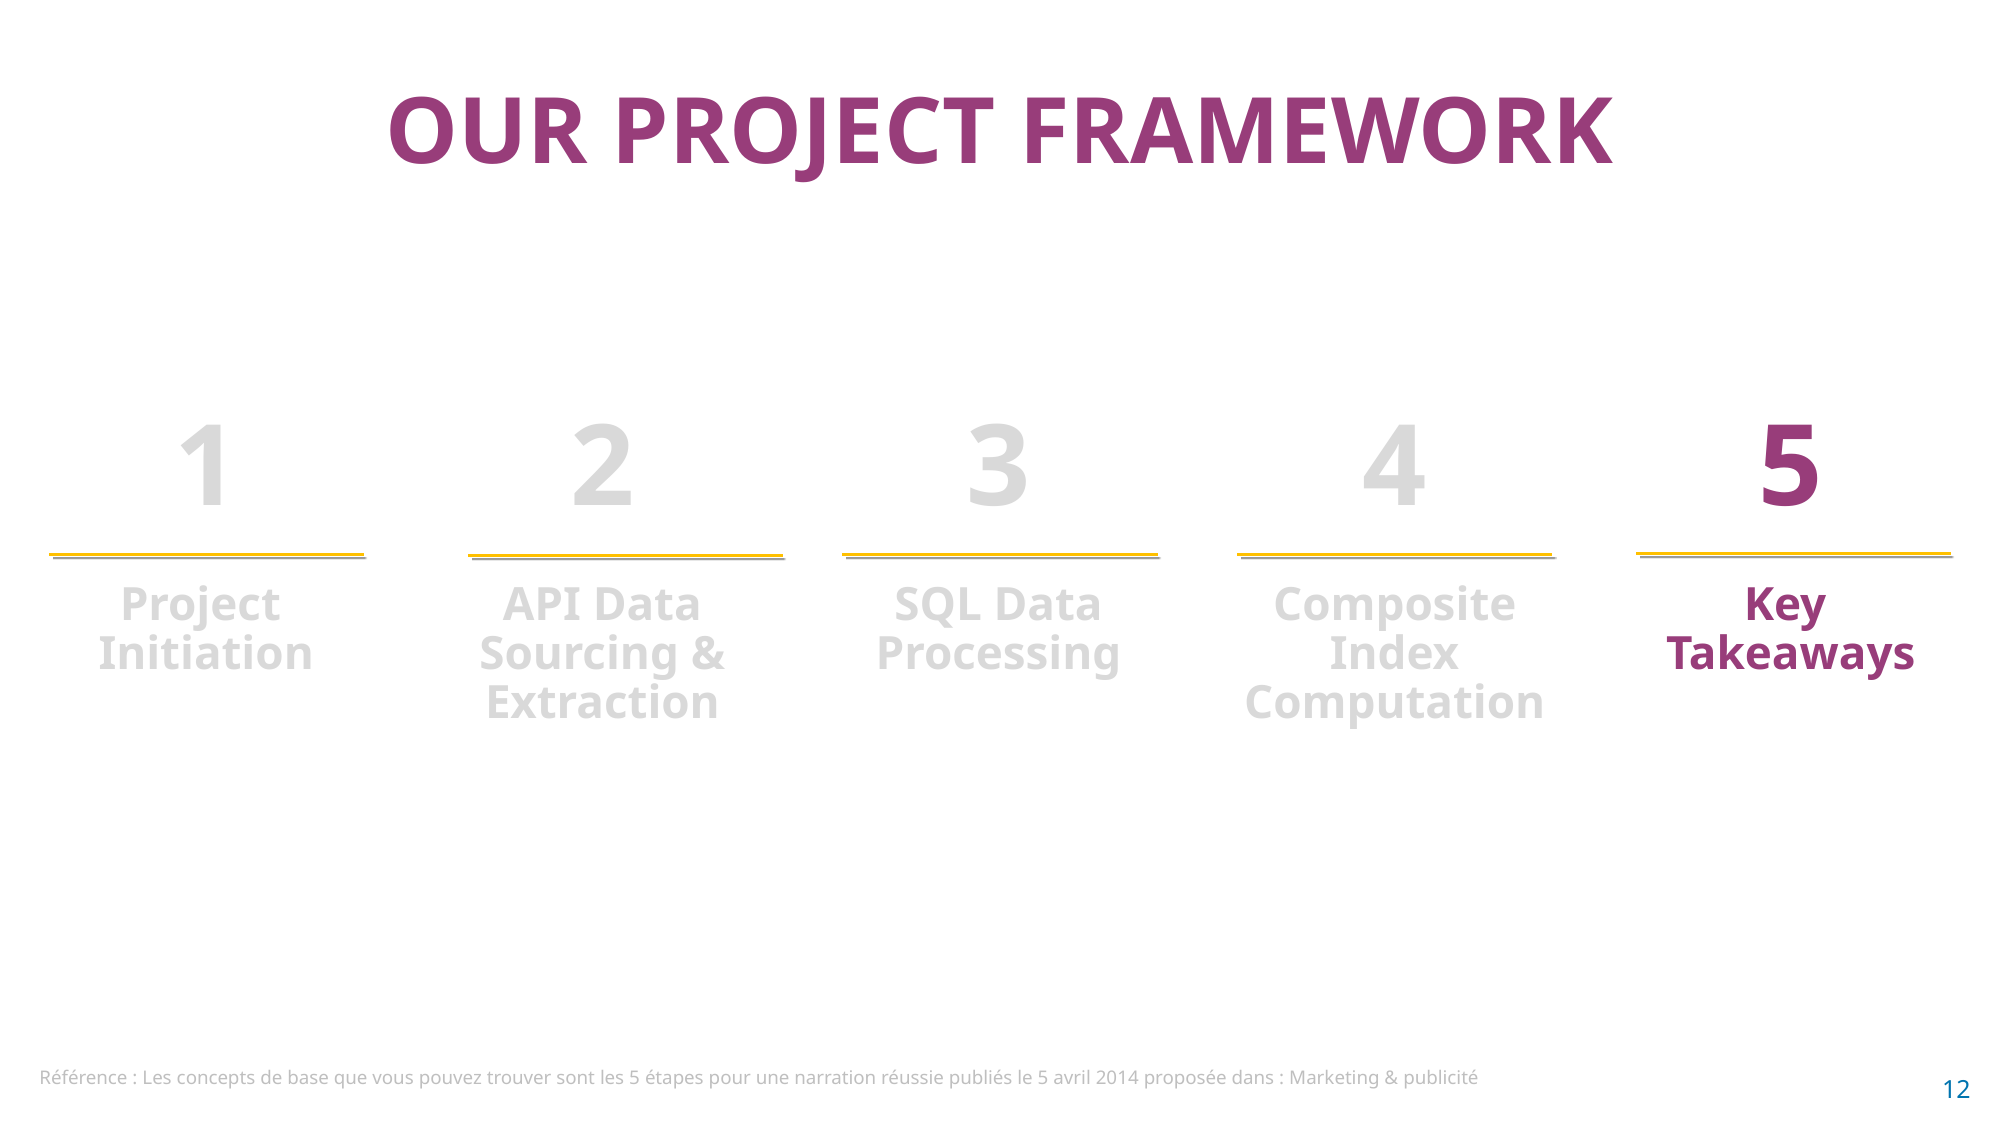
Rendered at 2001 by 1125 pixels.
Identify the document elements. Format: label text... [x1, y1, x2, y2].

list 1 [11, 400, 402, 539]
list 5 [1595, 400, 1986, 539]
list Key Takeaways [1595, 573, 1986, 689]
text_box [1927, 1060, 1998, 1121]
list OUR PROJECT FRAMEWORK [0, 77, 2000, 193]
list Project Initiation [11, 573, 402, 689]
text_box Référence : Les concepts de base que vous pouvez trouver sont les 5 étapes pour une narration réussie publiés le 5 avril 2014 proposée dans : Marketing & publicité [24, 1058, 1492, 1096]
list Composite Index Computation [1199, 573, 1590, 760]
list API Data Sourcing & Extraction [407, 573, 798, 739]
list 4 [1199, 400, 1590, 539]
list 3 [803, 400, 1194, 539]
list 2 [407, 400, 798, 539]
list SQL Data Processing [803, 573, 1194, 760]
